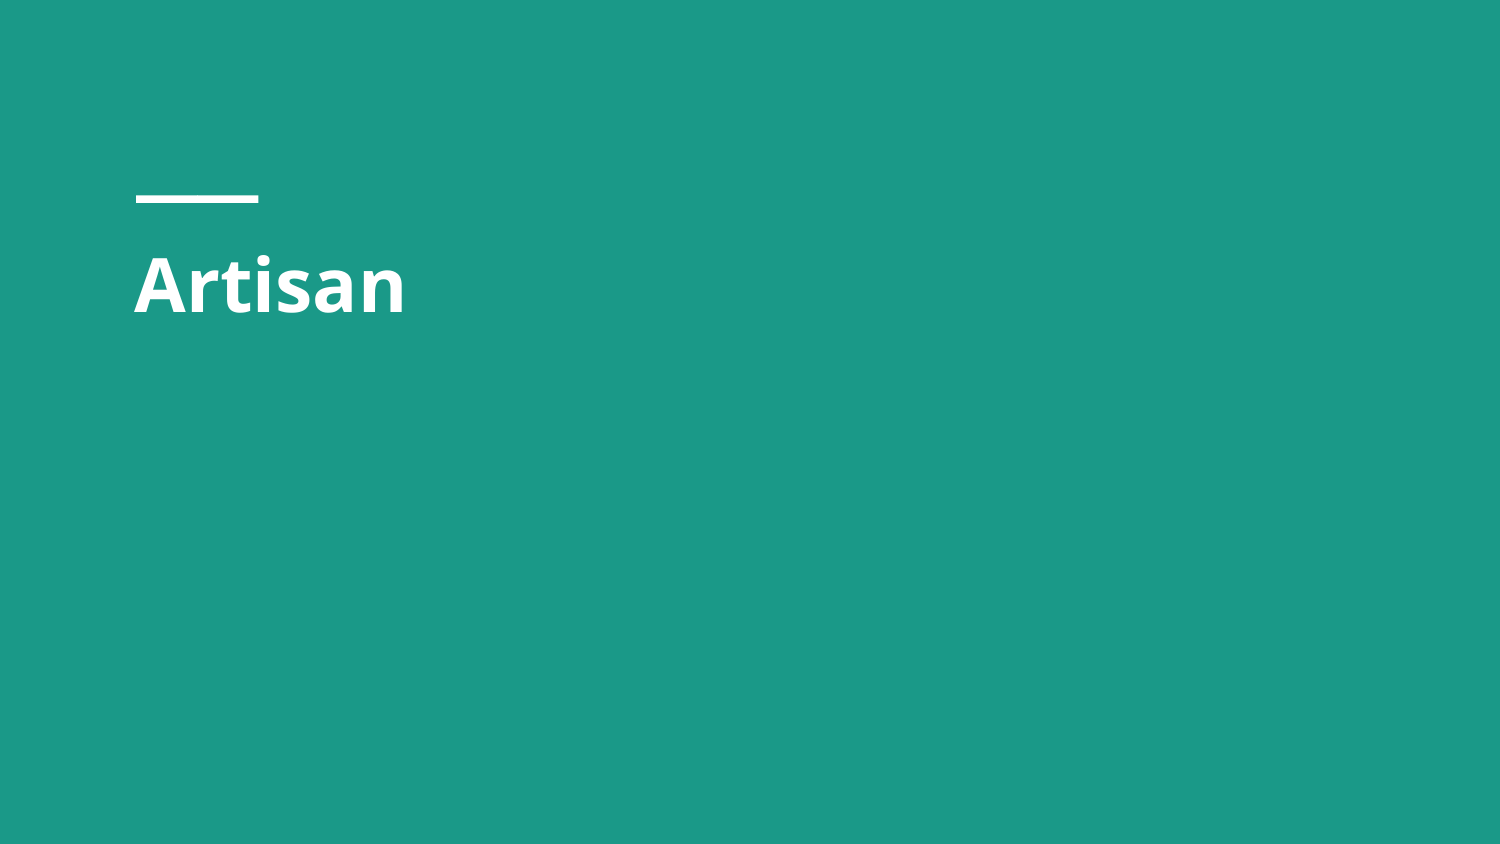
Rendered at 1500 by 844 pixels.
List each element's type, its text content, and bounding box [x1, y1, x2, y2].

title Artisan [119, 216, 1381, 466]
